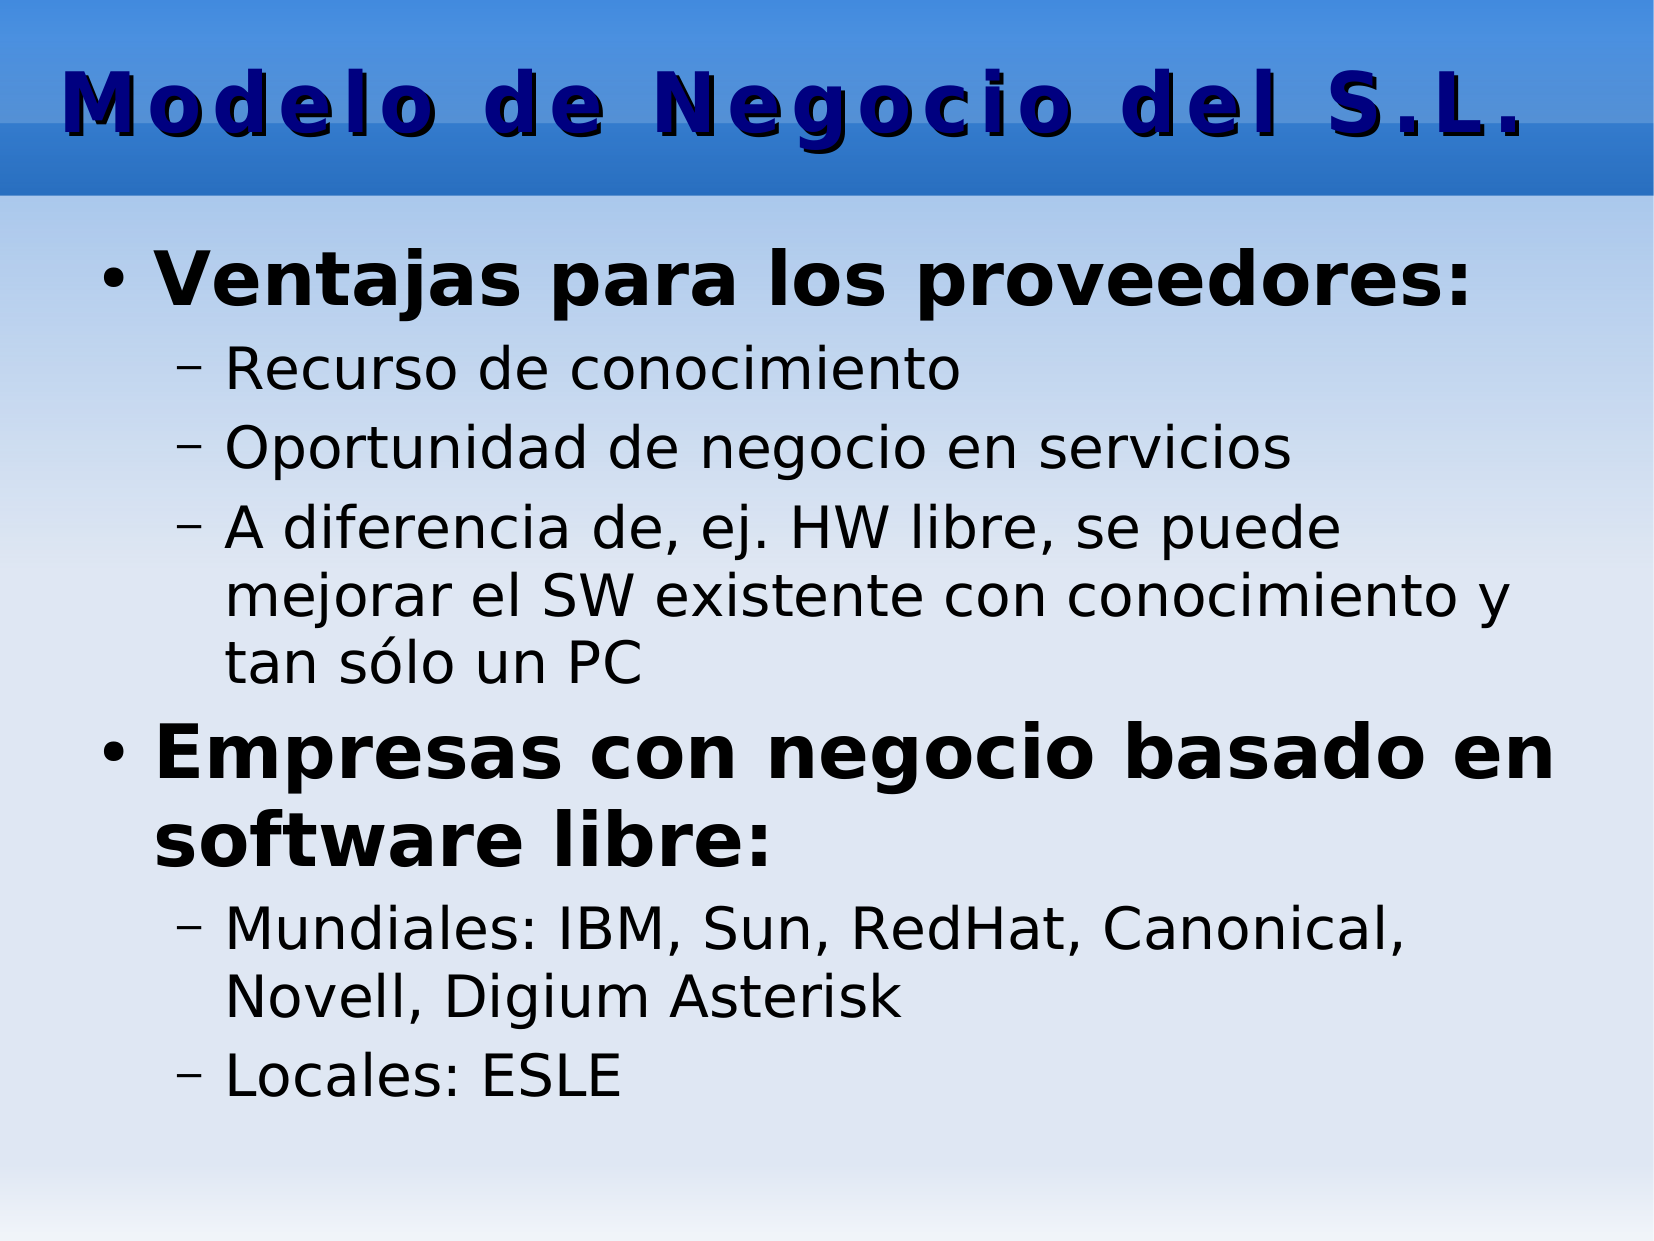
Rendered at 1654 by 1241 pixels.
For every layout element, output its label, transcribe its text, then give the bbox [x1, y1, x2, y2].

picture [0, 0, 1654, 1241]
title Modelo de Negocio del S.L. [59, 29, 1654, 178]
list Ventajas para los proveedores: Recurso de conocimiento Oportunidad de negocio en servicios A diferencia de, ej. HW libre, se puede mejorar el SW existente con conocimiento y tan sólo un PC Empresas con negocio basado en software libre: Mundiales: IBM, Sun, RedHat, Canonical, Novell, Digium Asterisk Locales: ESLE [82, 236, 1565, 1111]
